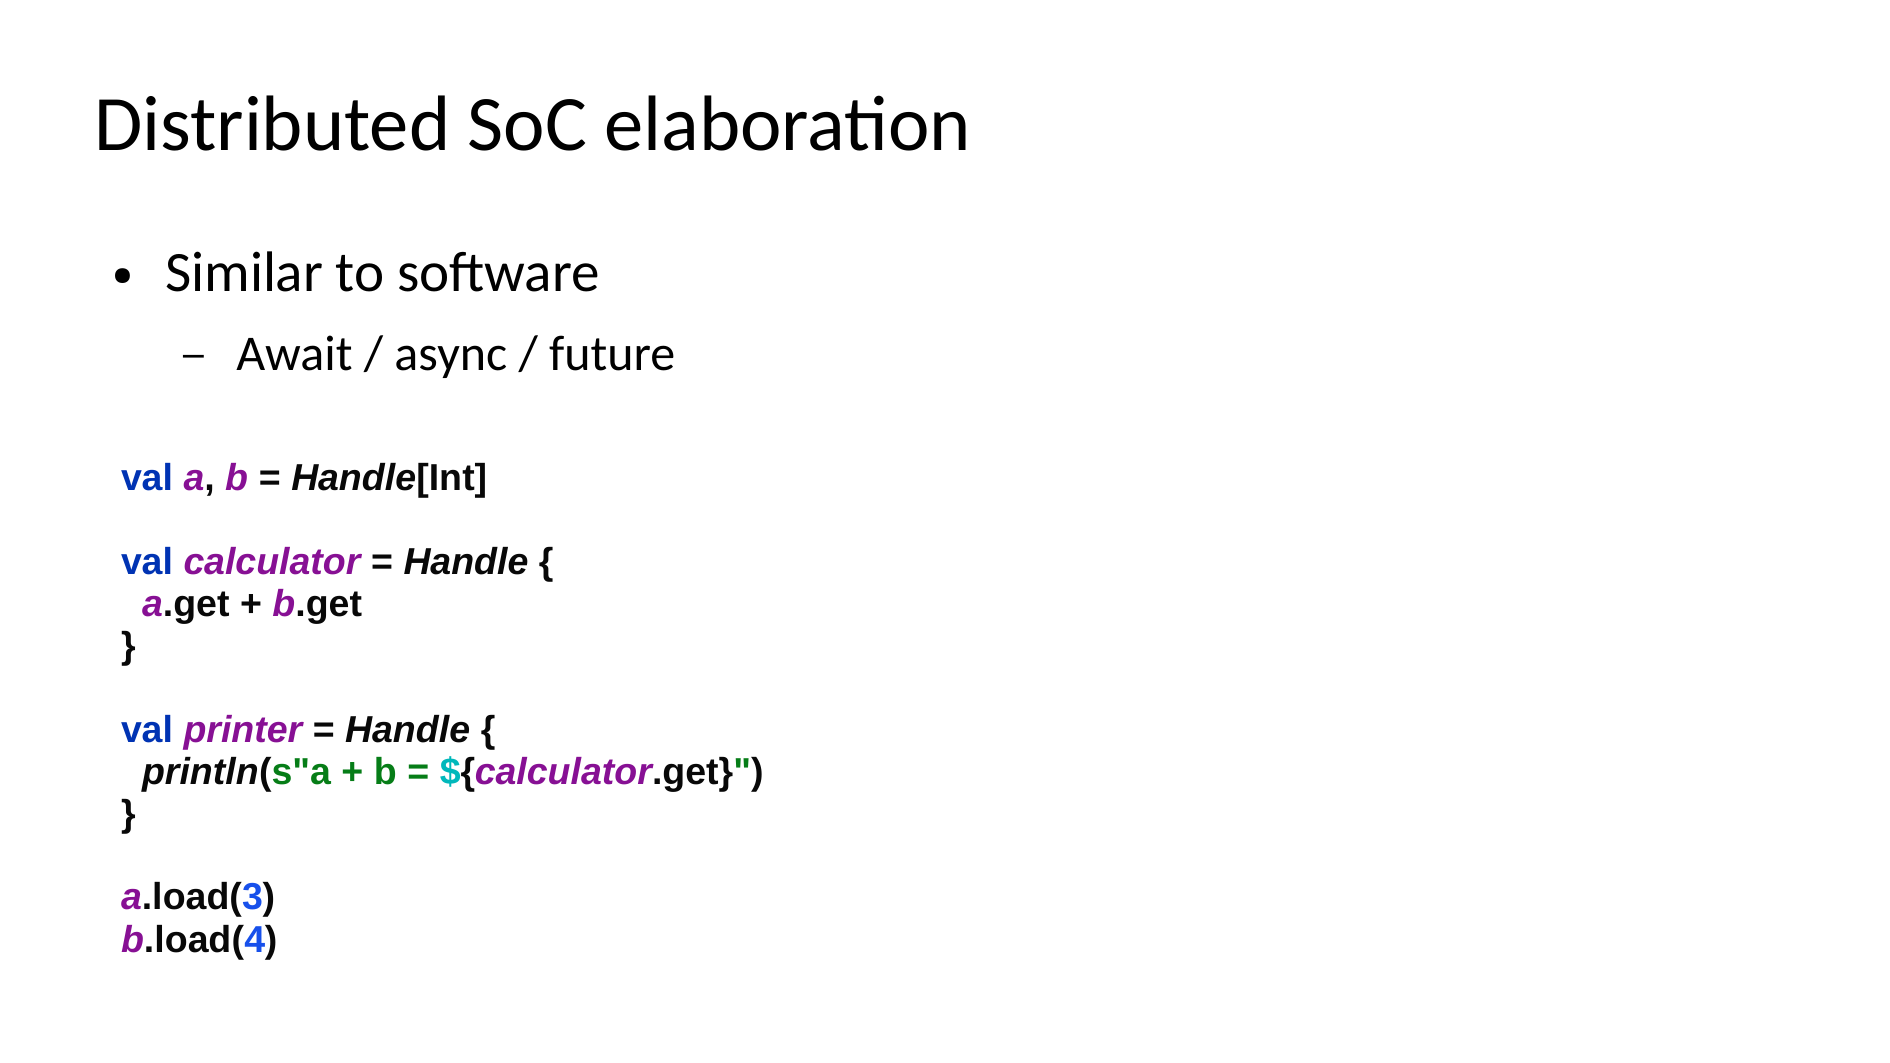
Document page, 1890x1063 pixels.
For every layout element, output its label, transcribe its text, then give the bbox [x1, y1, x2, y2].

title Distributed SoC elaboration [94, 42, 1796, 220]
list Similar to software Await / async / future [94, 248, 1878, 1016]
